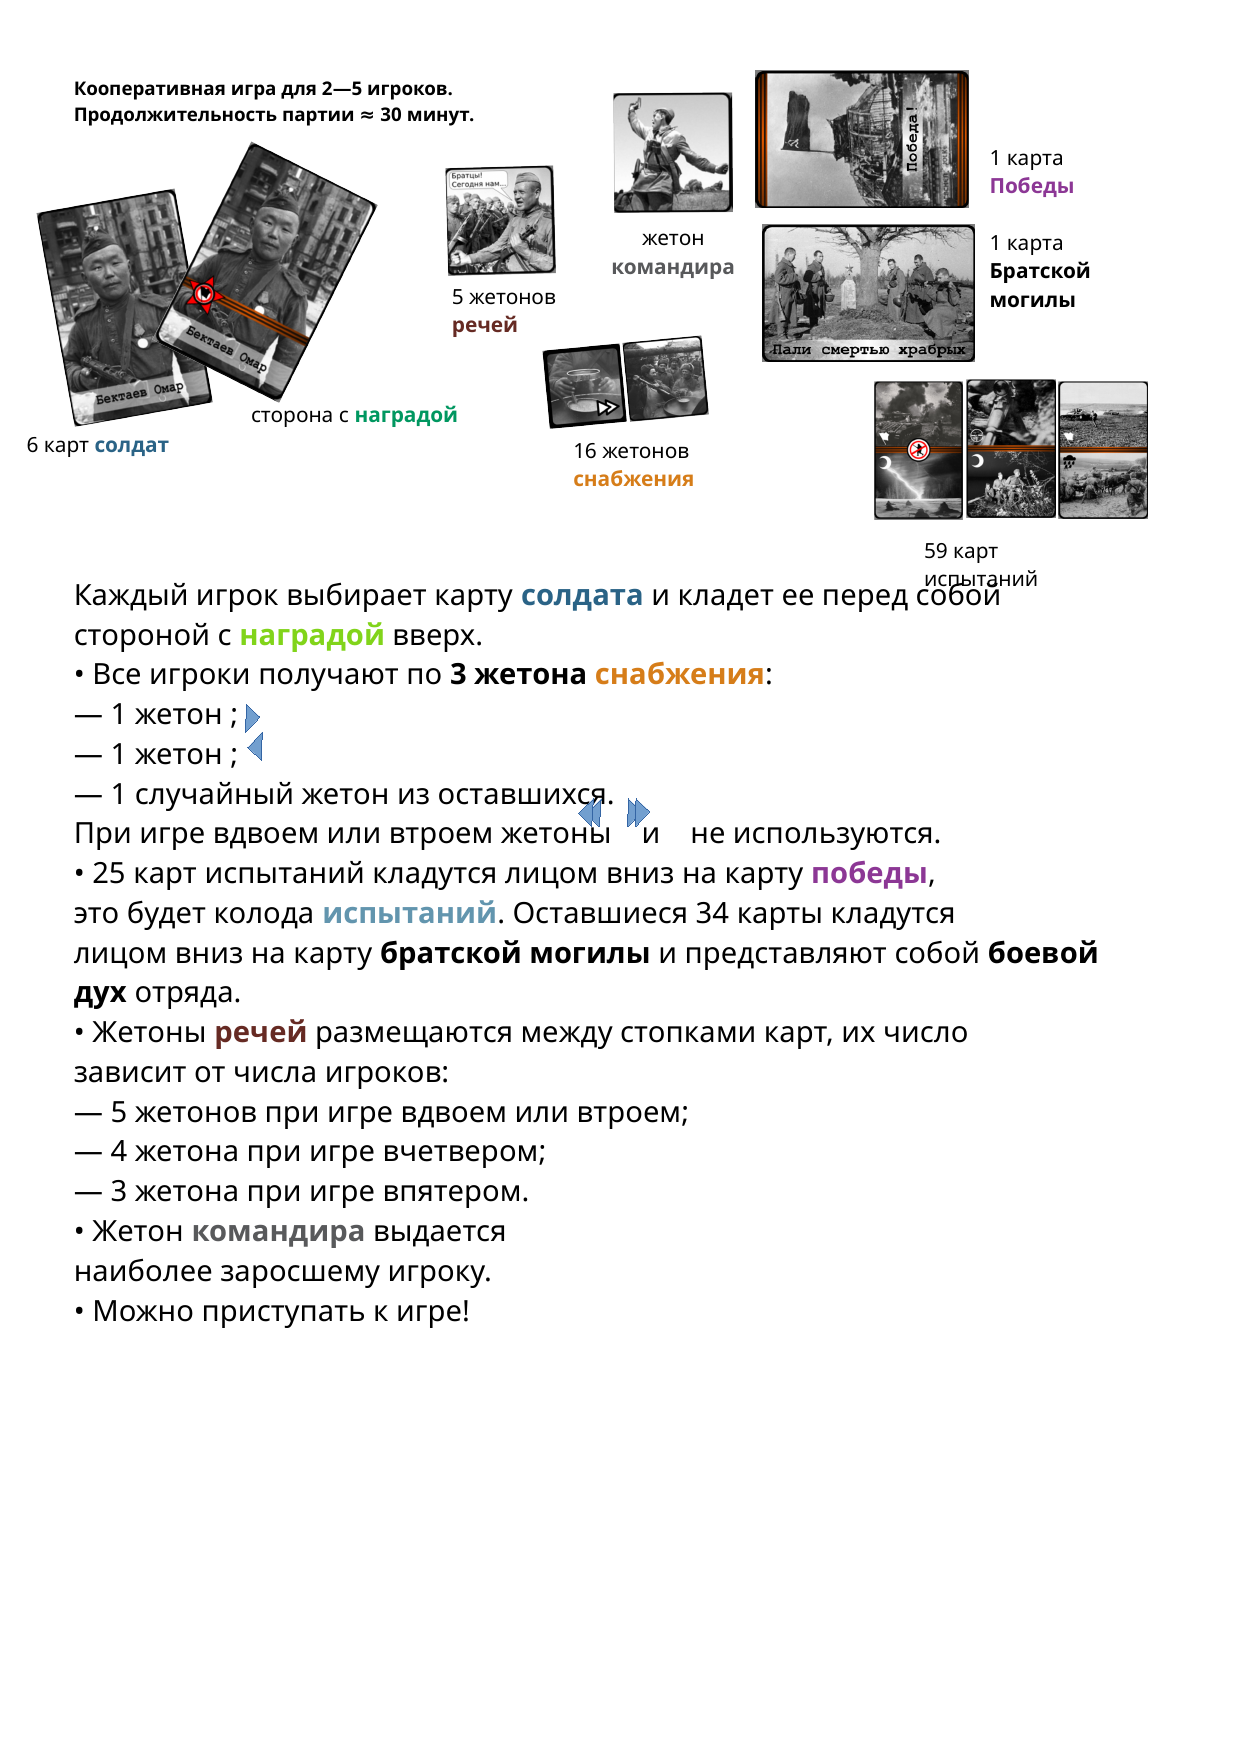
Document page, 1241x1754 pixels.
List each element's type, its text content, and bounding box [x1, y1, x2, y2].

text_box 6 карт солдат [11, 422, 226, 467]
picture [613, 92, 733, 213]
picture [542, 343, 627, 429]
picture [755, 70, 969, 208]
text_box [627, 798, 650, 827]
picture [622, 335, 709, 422]
text_box [578, 798, 602, 827]
picture [762, 224, 975, 362]
text_box сторона с наградой [236, 392, 485, 438]
text_box [247, 732, 263, 761]
text_box жетон командира [590, 216, 756, 284]
text_box [245, 704, 260, 733]
text_box 1 карта Победы 1 карта Братской могилы [974, 136, 1170, 315]
text_box 16 жетонов снабжения [558, 428, 721, 497]
picture [36, 141, 378, 427]
text_box 5 жетонов речей [437, 274, 587, 343]
text_box Кооперативная игра для 2—5 игроков. Продолжительность партии ≈ 30 минут. [59, 68, 532, 142]
picture [966, 379, 1056, 518]
text_box 59 карт испытаний [909, 528, 1123, 567]
text_box Каждый игрок выбирает карту солдата и кладет ее перед собой стороной с наградой вверх. • Все игроки получают по 3 жетона снабжения: — 1 жетон ; — 1 жетон ; — 1 случайный жетон из оставшихся. При игре вдвоем или втроем жетоны и не используются. • 25 карт испытаний кладутся лицом вниз на карту победы, это будет колода испытаний. Оставшиеся 34 карты кладутся лицом вниз на карту братской могилы и представляют собой боевой дух отряда. • Жетоны речей размещаются между стопками карт, их число зависит от числа игроков: — 5 жетонов при игре вдвоем или втроем; — 4 жетона при игре вчетвером; — 3 жетона при игре впятером. • Жетон командира выдается наиболее заросшему игроку. • Можно приступать к игре! [59, 566, 1103, 1282]
picture [874, 381, 963, 520]
picture [1058, 381, 1148, 519]
picture [445, 165, 556, 276]
